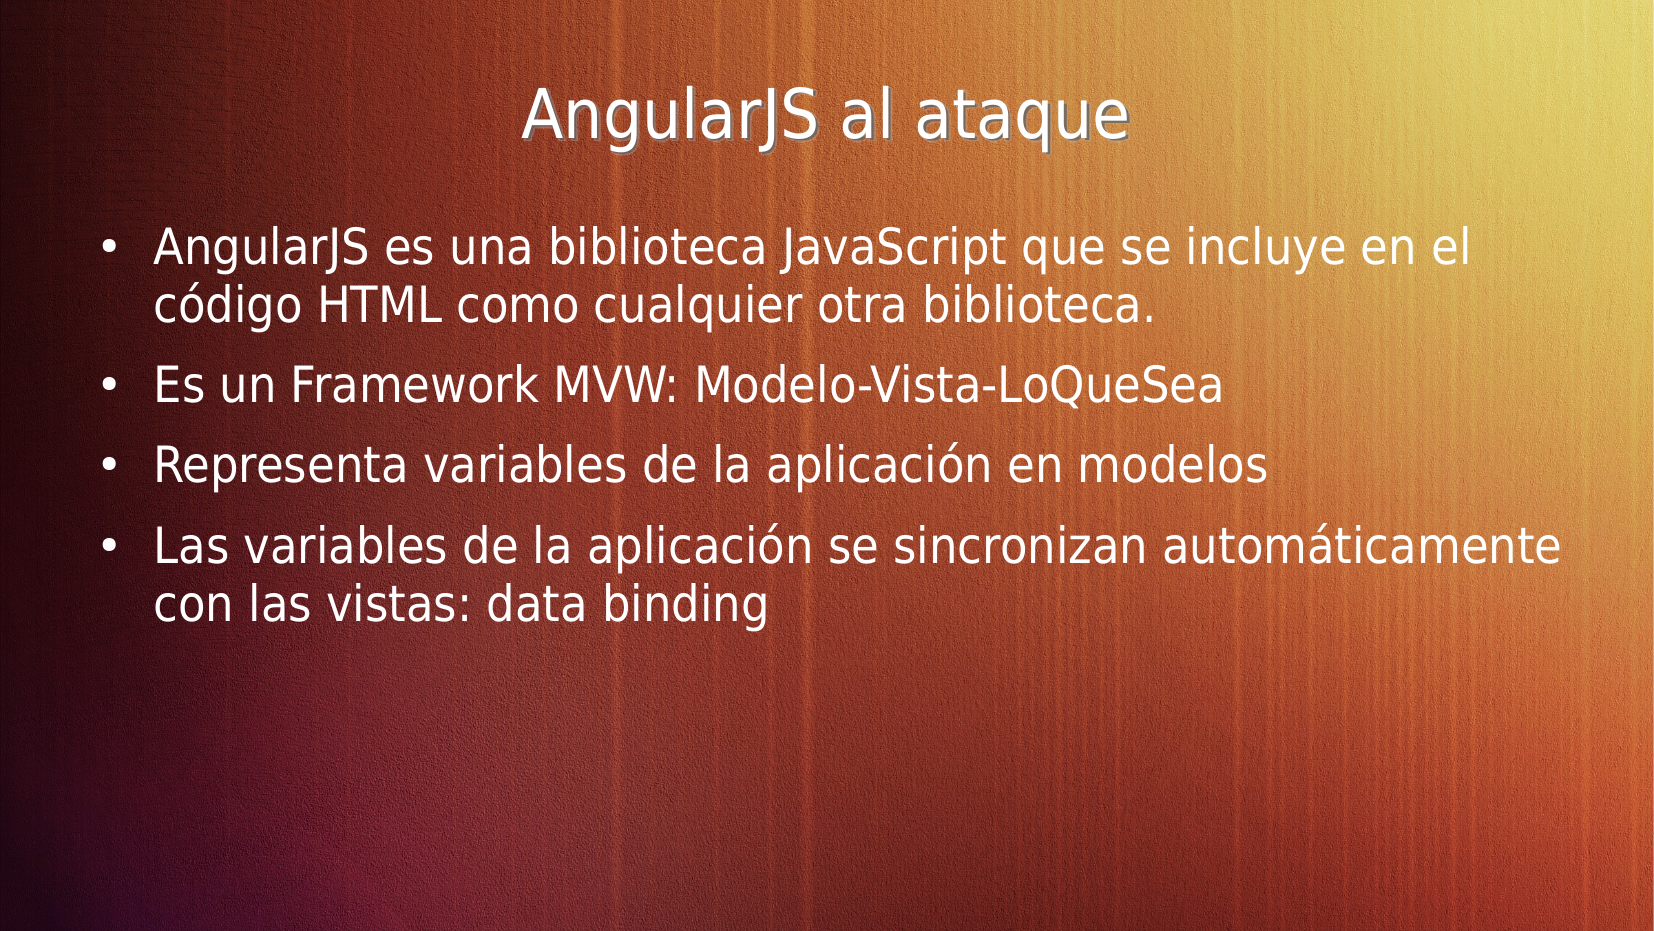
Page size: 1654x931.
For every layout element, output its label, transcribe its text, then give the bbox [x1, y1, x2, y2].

title AngularJS al ataque [82, 37, 1571, 193]
picture [0, 0, 1654, 931]
list AngularJS es una biblioteca JavaScript que se incluye en el código HTML como cualquier otra biblioteca. Es un Framework MVW: Modelo-Vista-LoQueSea Representa variables de la aplicación en modelos Las variables de la aplicación se sincronizan automáticamente con las vistas: data binding [82, 217, 1571, 758]
